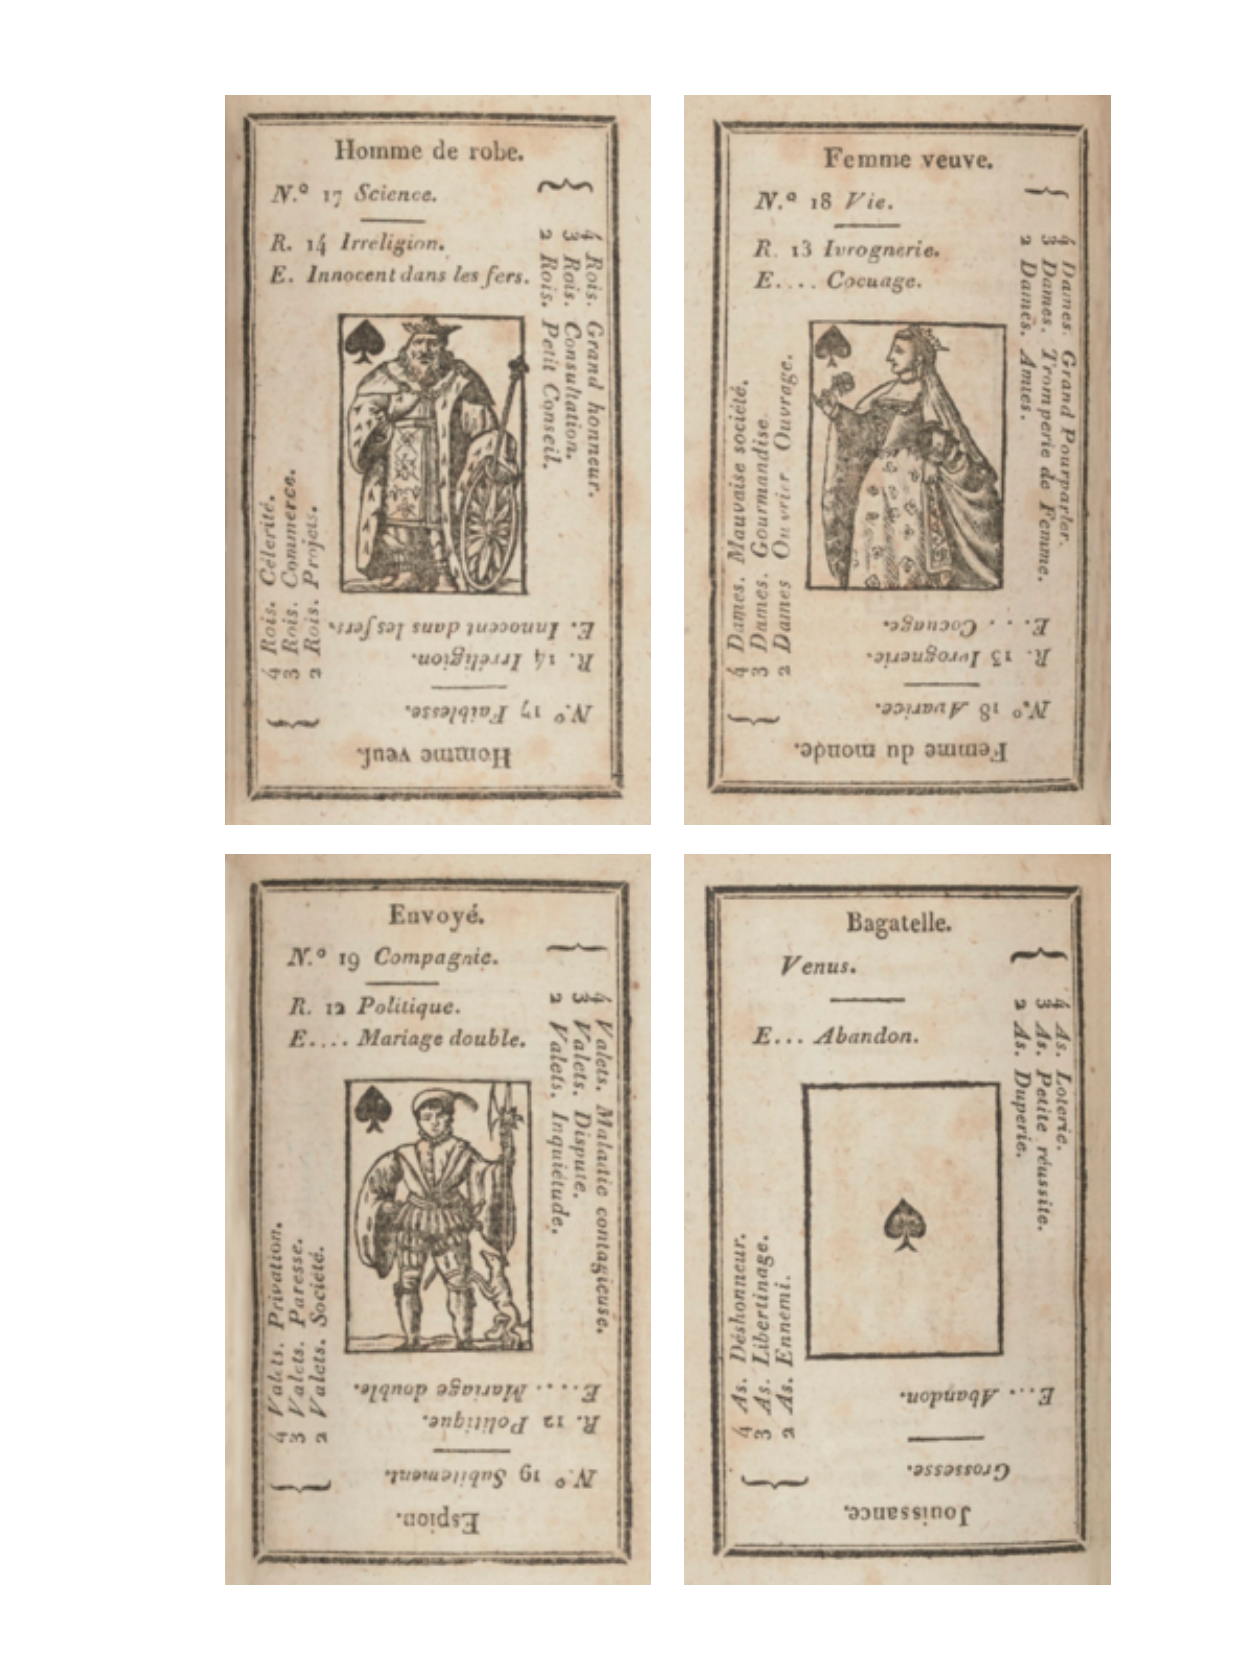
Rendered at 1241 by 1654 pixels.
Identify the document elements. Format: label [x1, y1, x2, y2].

picture [684, 95, 1111, 826]
picture [684, 854, 1111, 1585]
picture [225, 95, 651, 826]
picture [225, 854, 651, 1585]
